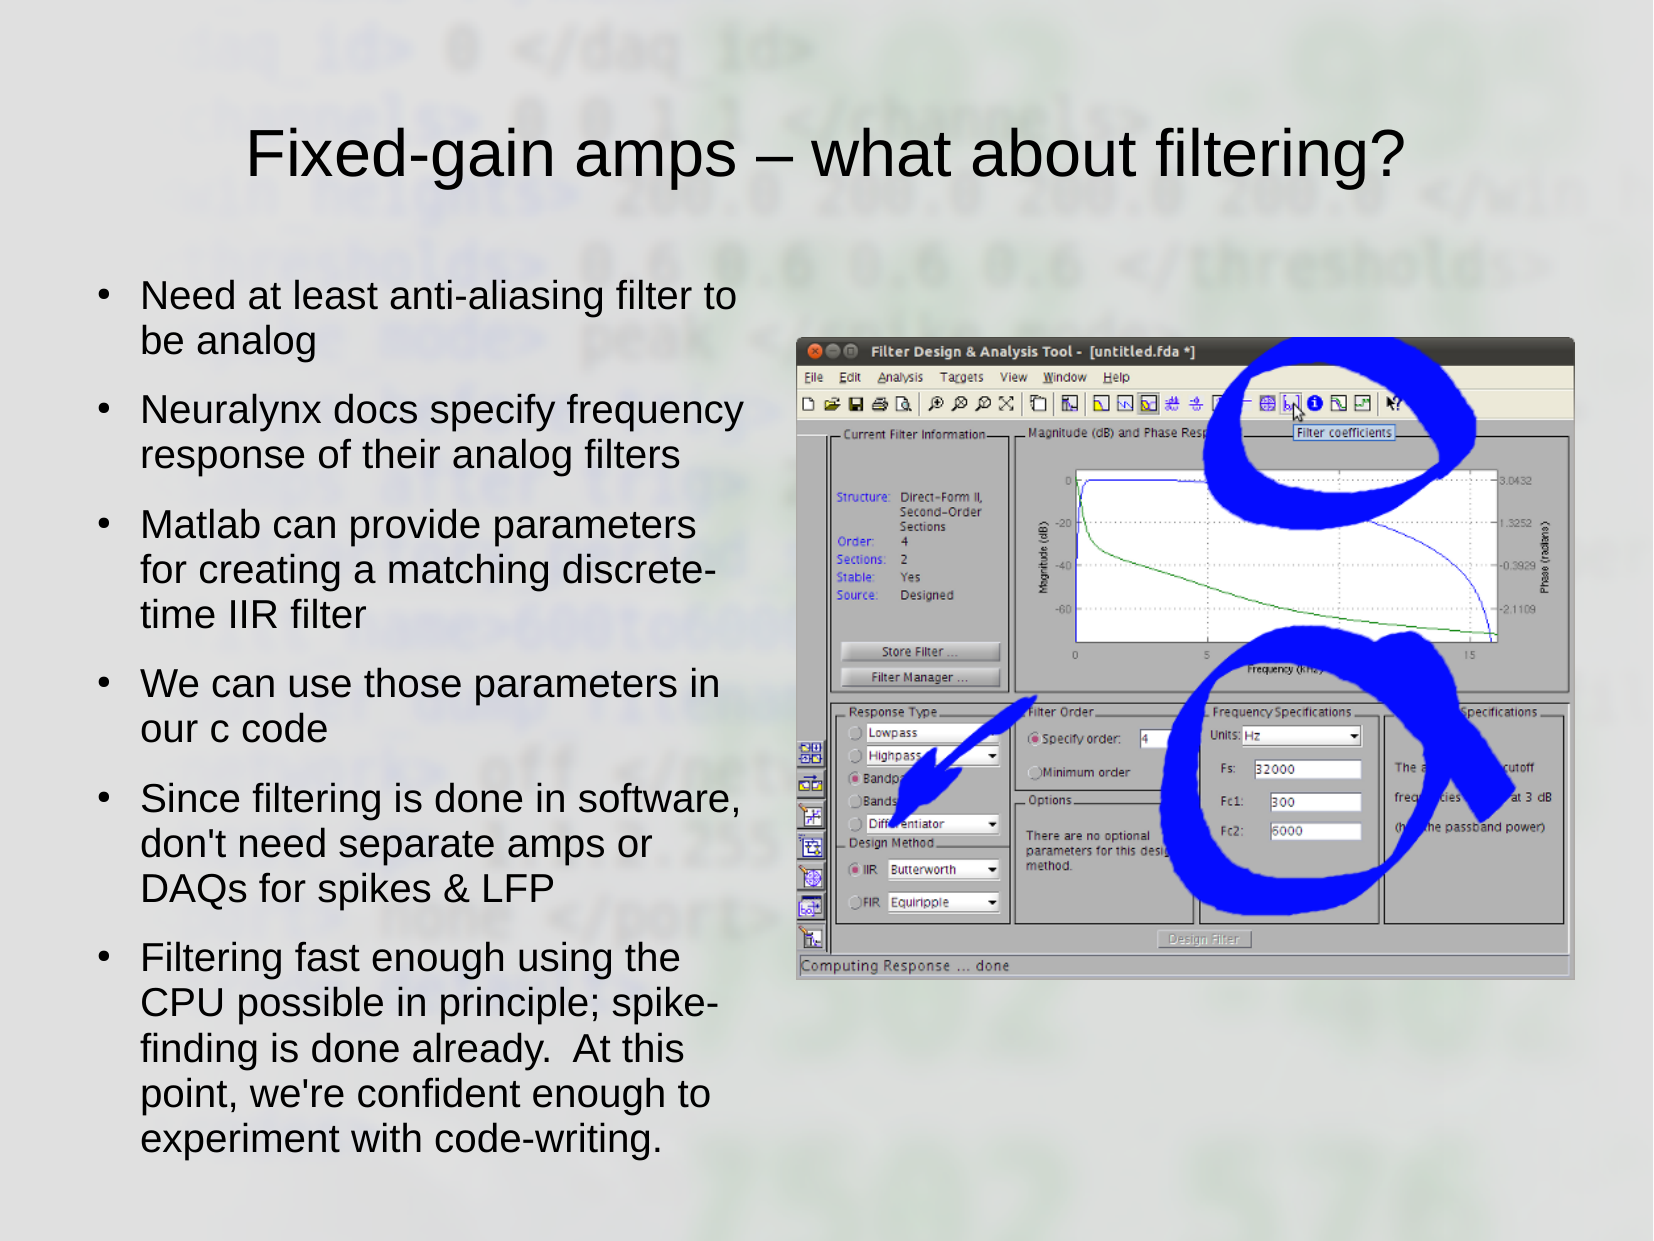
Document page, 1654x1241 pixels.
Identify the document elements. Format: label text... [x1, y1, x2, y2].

list Need at least anti-aliasing filter to be analog Neuralynx docs specify frequency response of their analog filters Matlab can provide parameters for creating a matching discrete-time IIR filter We can use those parameters in our c code Since filtering is done in software, don't need separate amps or DAQs for spikes & LFP Filtering fast enough using the CPU possible in principle; spike-finding is done already. At this point, we're confident enough to experiment with code-writing. [82, 272, 750, 1201]
title Fixed-gain amps – what about filtering? [82, 49, 1571, 257]
picture [0, 0, 1654, 1241]
